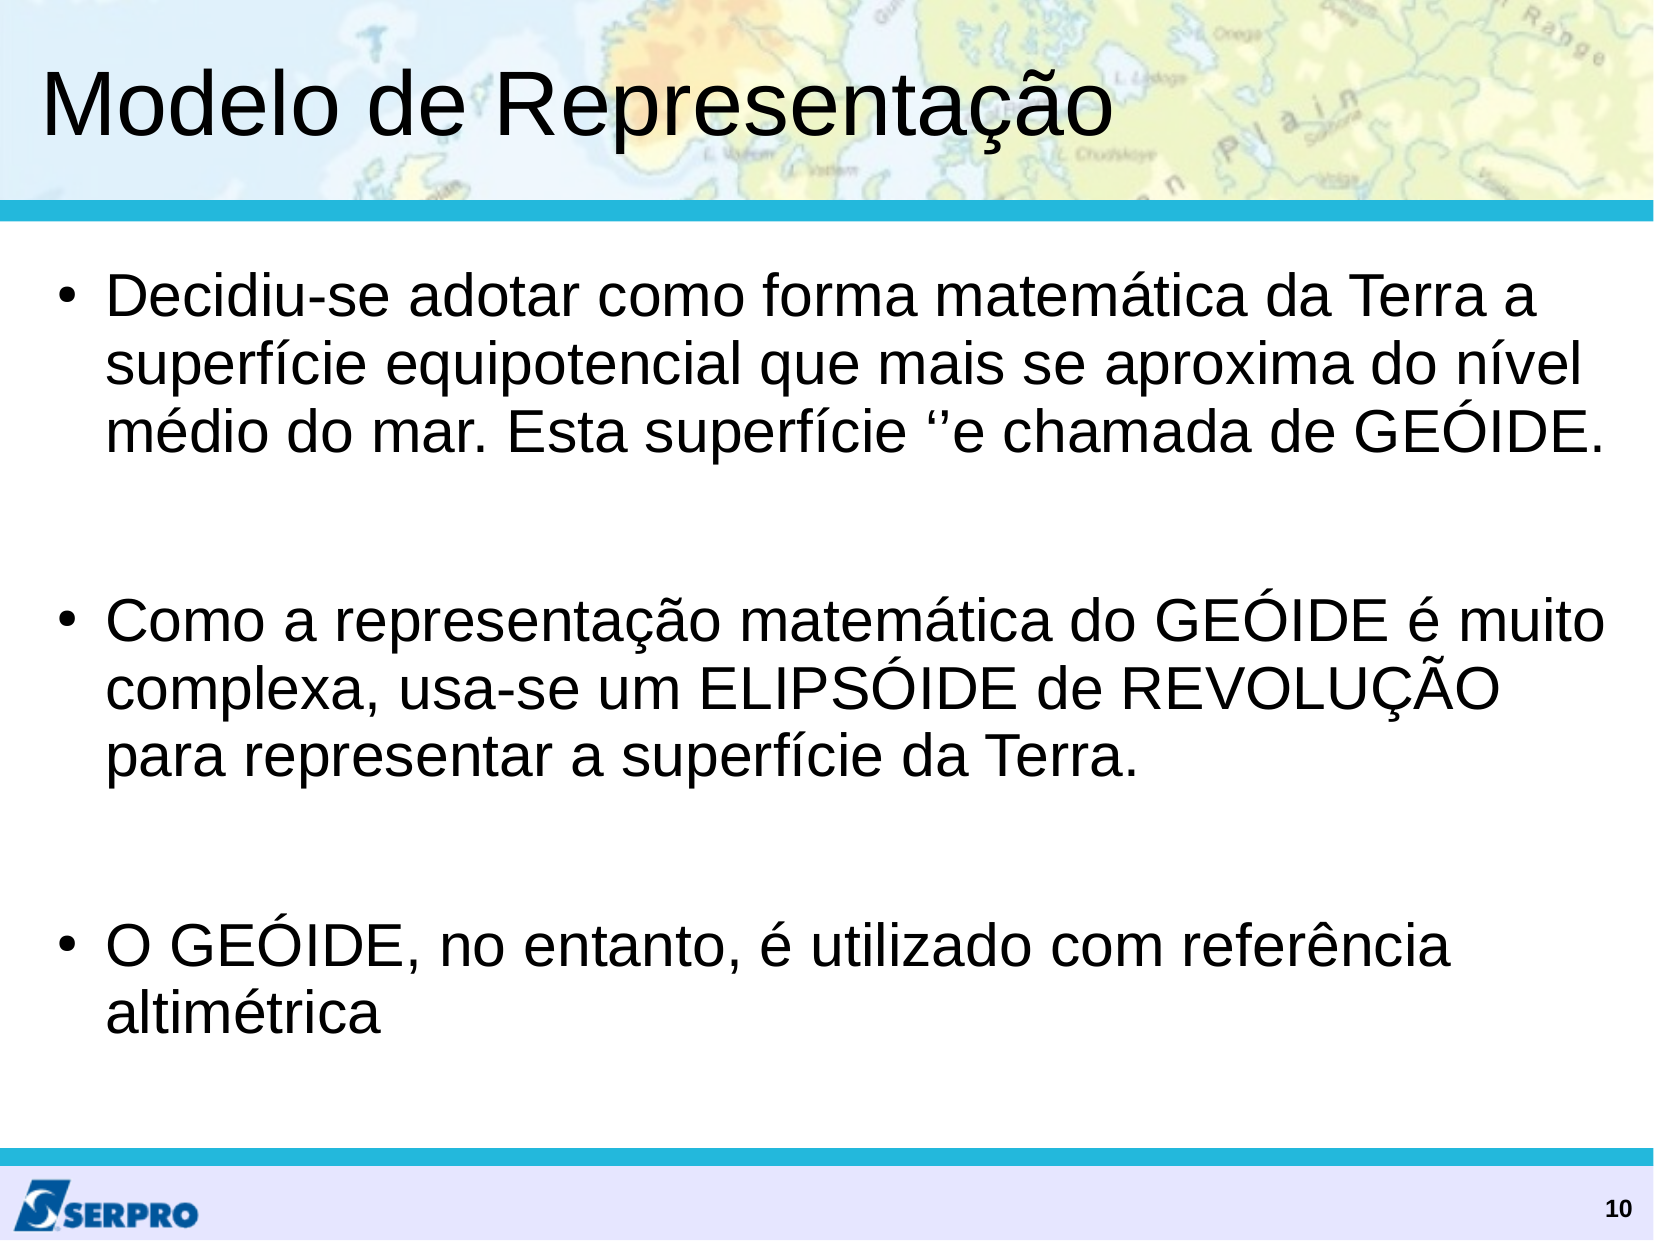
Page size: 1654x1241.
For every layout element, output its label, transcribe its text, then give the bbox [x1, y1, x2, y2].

list Decidiu-se adotar como forma matemática da Terra a superfície equipotencial que mais se aproxima do nível médio do mar. Esta superfície ‘’e chamada de GEÓIDE. Como a representação matemática do GEÓIDE é muito complexa, usa-se um ELIPSÓIDE de REVOLUÇÃO para representar a superfície da Terra. O GEÓIDE, no entanto, é utilizado com referência altimétrica [40, 261, 1616, 1081]
picture [10, 1177, 201, 1235]
title Modelo de Representação [40, 49, 1614, 159]
